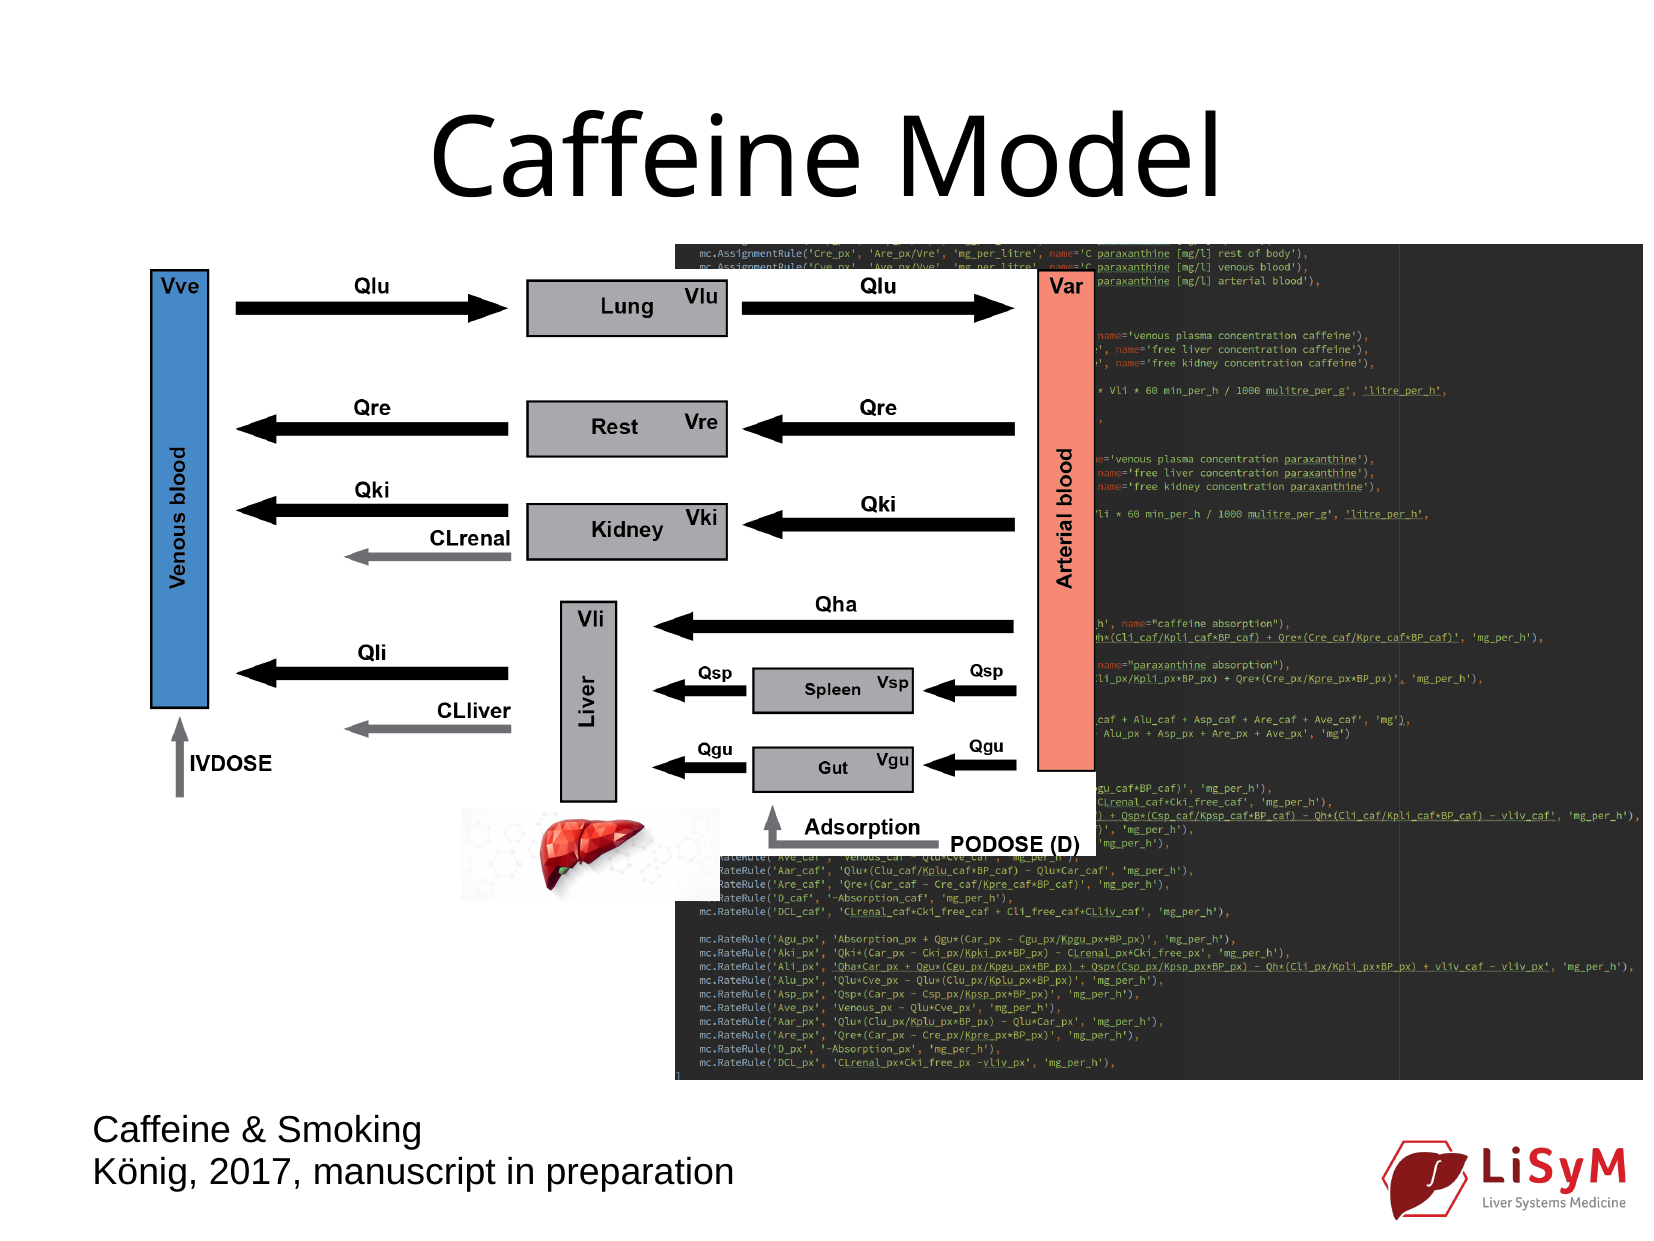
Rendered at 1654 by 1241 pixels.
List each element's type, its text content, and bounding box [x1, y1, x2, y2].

picture [150, 244, 1643, 1081]
text_box Caffeine & Smoking König, 2017, manuscript in preparation [77, 1101, 750, 1200]
title Caffeine Model [82, 49, 1571, 257]
picture [1380, 1139, 1627, 1222]
